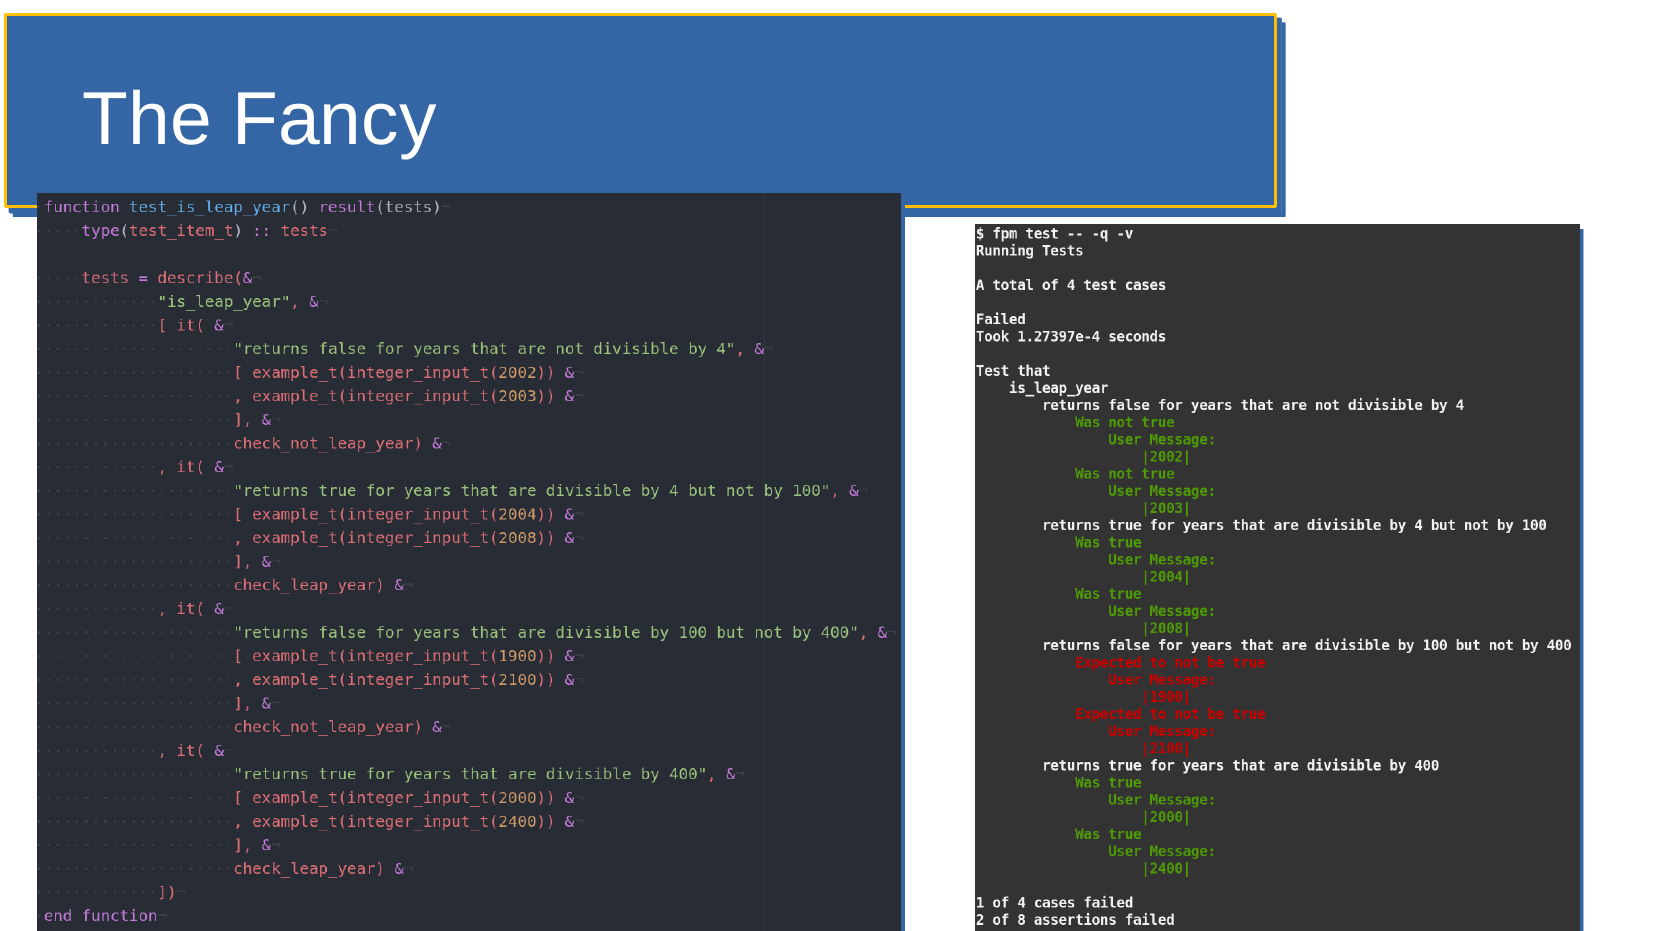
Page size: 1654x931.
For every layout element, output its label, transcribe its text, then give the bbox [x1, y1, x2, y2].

title The Fancy [82, 44, 1235, 192]
picture [37, 193, 901, 931]
picture [975, 224, 1580, 931]
